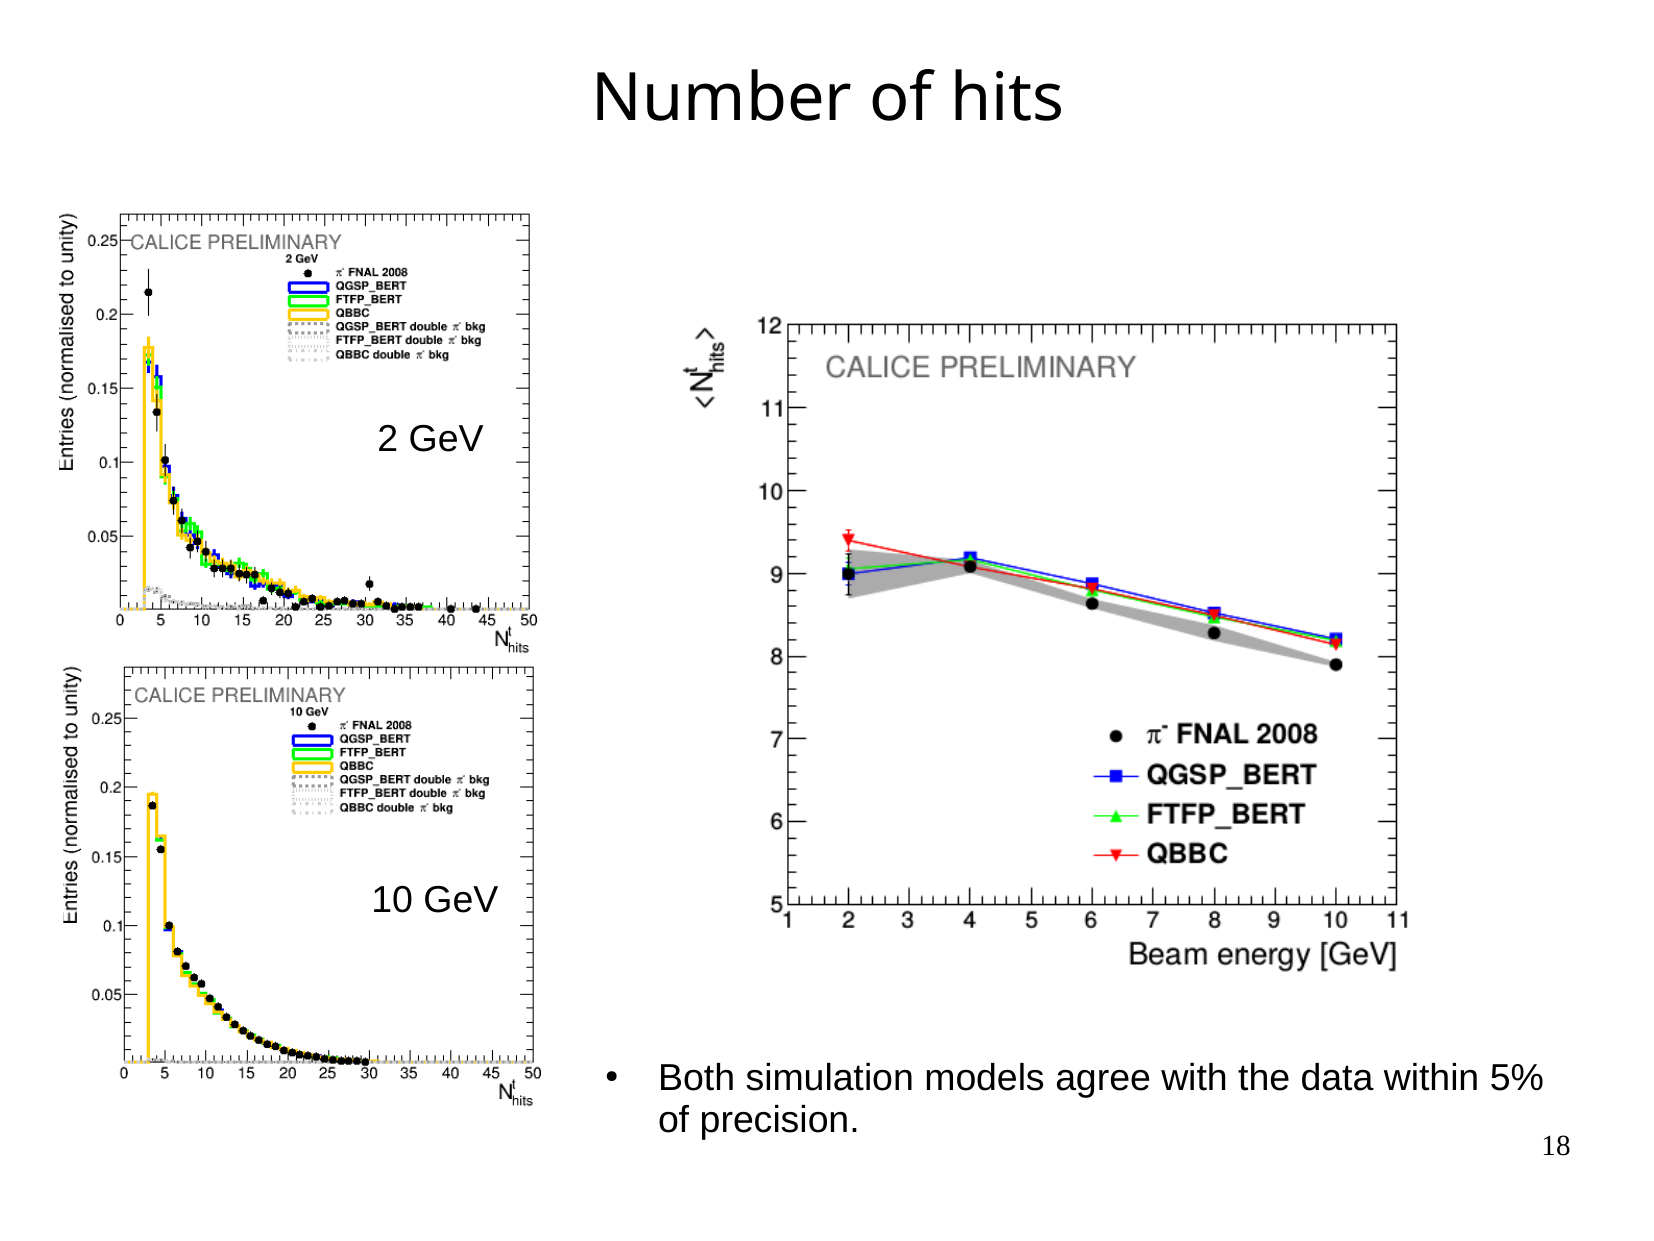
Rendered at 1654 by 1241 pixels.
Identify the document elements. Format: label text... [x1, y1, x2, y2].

picture [59, 168, 548, 1109]
text_box 10 GeV [356, 870, 514, 928]
title Number of hits [85, 52, 1571, 138]
list Both simulation models agree with the data within 5% of precision. [587, 1056, 1571, 1216]
text_box 2 GeV [362, 410, 499, 468]
picture [677, 245, 1469, 976]
